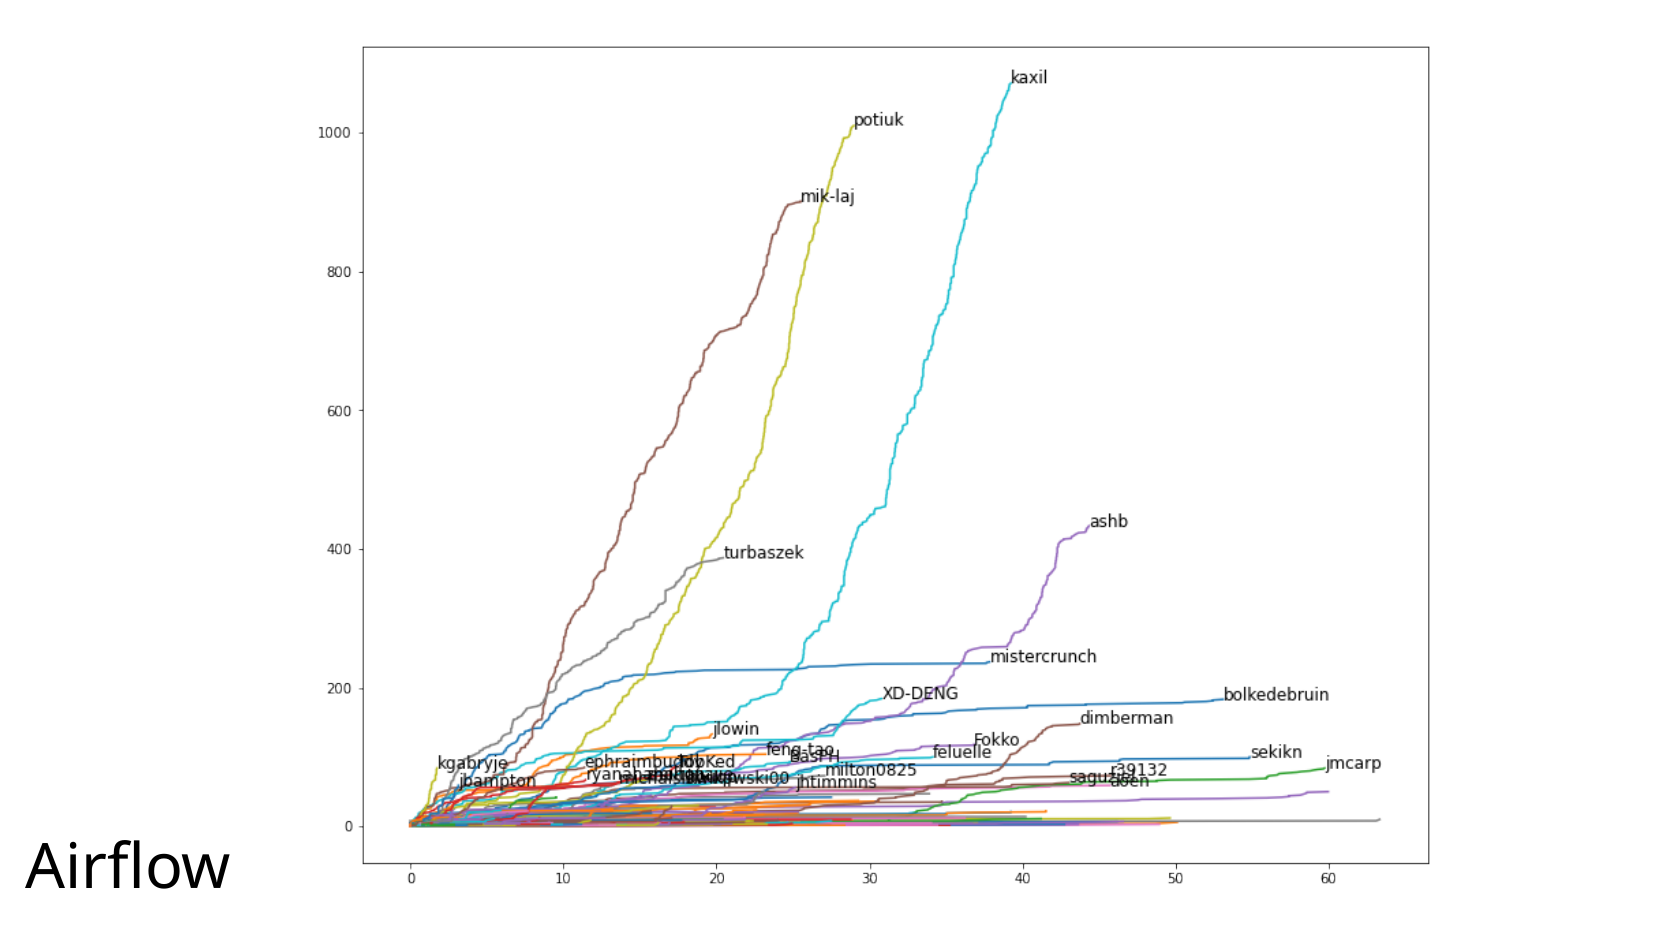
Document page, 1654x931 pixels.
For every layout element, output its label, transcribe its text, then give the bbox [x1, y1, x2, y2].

list Airflow [25, 821, 1425, 907]
picture [308, 37, 1438, 896]
